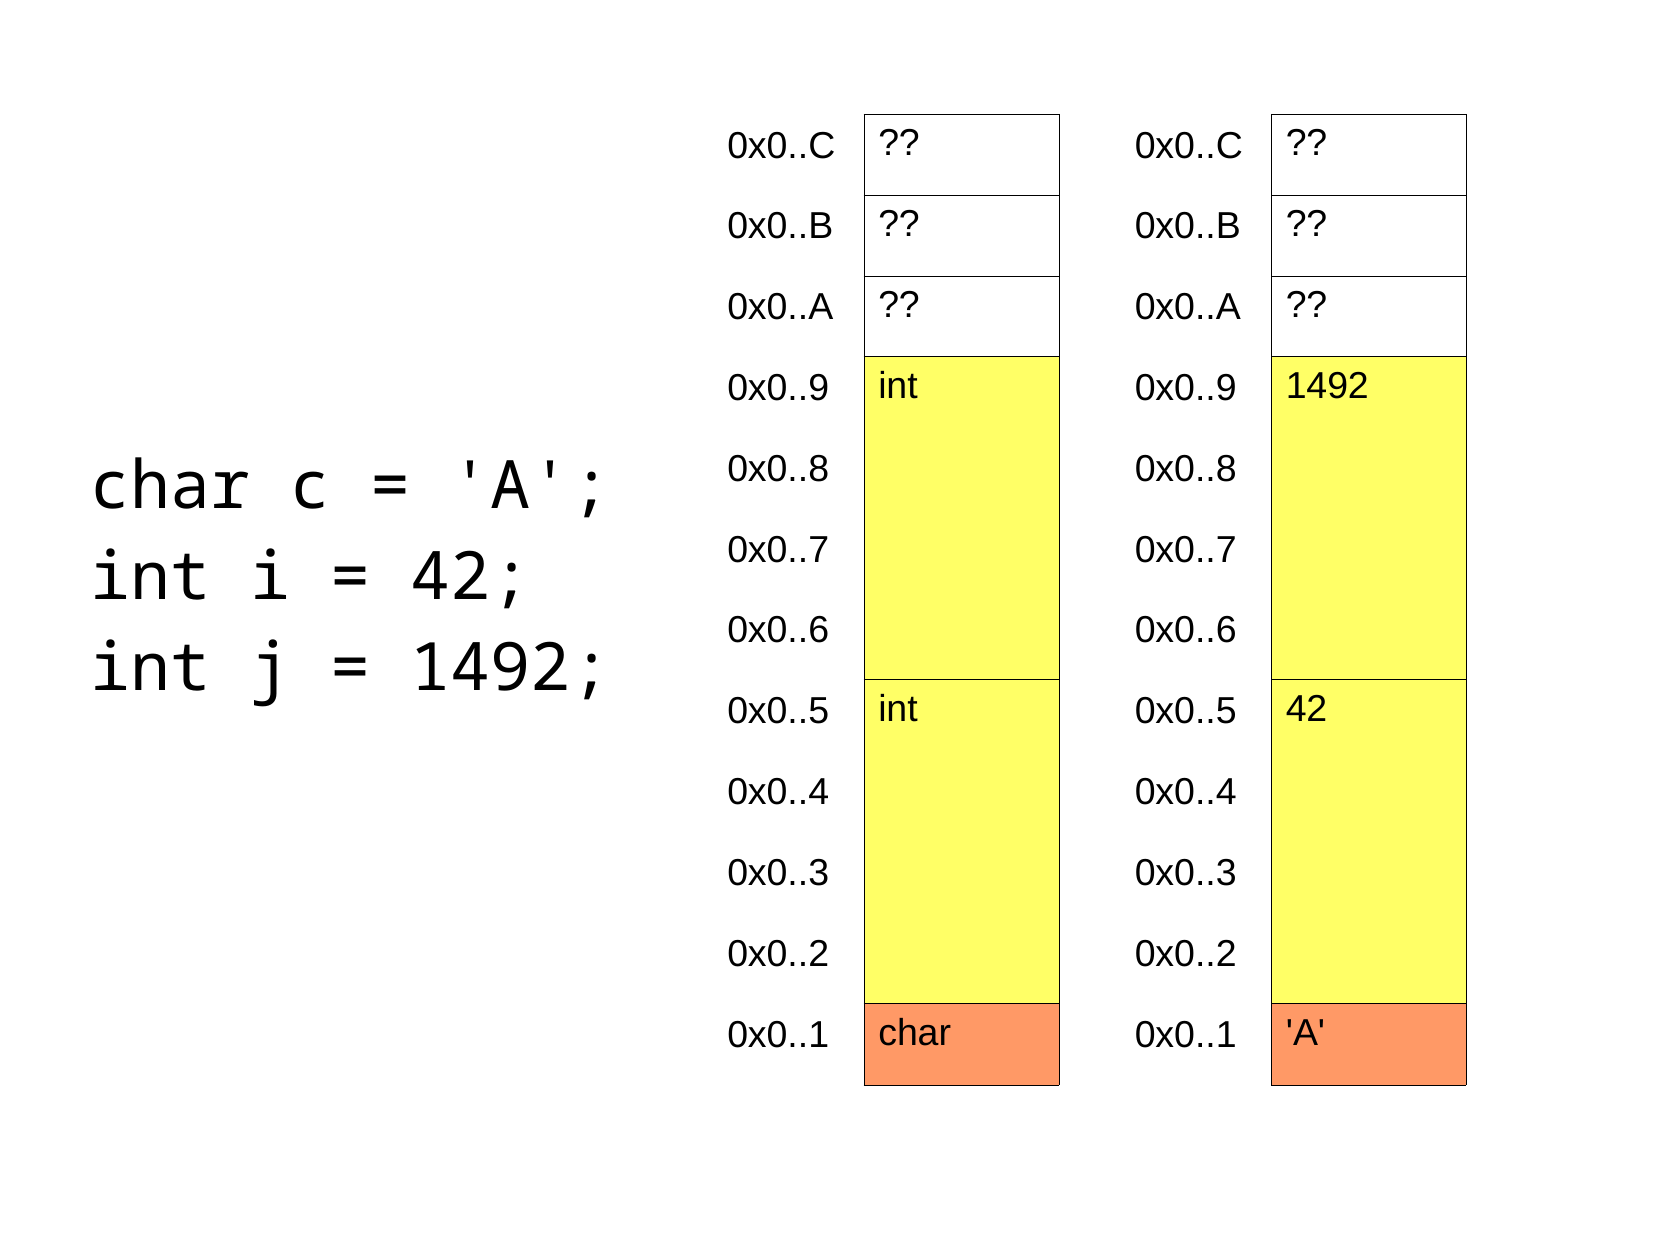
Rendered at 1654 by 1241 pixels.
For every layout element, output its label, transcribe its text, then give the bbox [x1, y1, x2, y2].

table_cell ?? [1315, 277, 1466, 356]
table_header ?? [865, 115, 1059, 195]
table_cell [1315, 518, 1466, 599]
table_cell 0x0..B [1120, 197, 1315, 278]
table_cell [908, 841, 1059, 922]
table_cell [1315, 599, 1466, 679]
table_cell 0x0..B [713, 197, 908, 278]
text_box char c = 'A'; int i = 42; int j = 1492; [75, 430, 626, 646]
table_cell int [908, 680, 1059, 760]
table_cell 0x0..A [1120, 278, 1315, 359]
table_cell 0x0..9 [1120, 359, 1315, 440]
table_cell [908, 518, 1059, 599]
table_cell 0x0..1 [1120, 1006, 1315, 1088]
table_cell 0x0..6 [713, 601, 908, 682]
table_cell 'A' [1315, 1004, 1466, 1085]
table_cell 0x0..2 [1120, 924, 1315, 1006]
table_header ?? [908, 132, 914, 143]
table_cell 0x0..8 [1120, 440, 1315, 520]
table_cell [1315, 841, 1466, 922]
table_cell [1315, 922, 1466, 1003]
table_cell 0x0..1 [713, 1006, 908, 1088]
table_cell [1315, 760, 1466, 841]
table_cell char [908, 1004, 1059, 1085]
table_cell 42 [1315, 698, 1321, 710]
table_cell [908, 599, 1059, 679]
table_cell ?? [1315, 196, 1466, 276]
table_cell 0x0..7 [1120, 520, 1315, 601]
table_cell 0x0..2 [713, 924, 908, 1006]
table_cell [908, 760, 1059, 841]
table_cell 0x0..5 [713, 682, 908, 763]
table_cell 0x0..4 [1120, 763, 1315, 844]
table_header 0x0..C [713, 116, 908, 197]
table_cell ?? [908, 277, 1059, 356]
table_cell 0x0..5 [1120, 682, 1315, 763]
table_cell 1492 [1315, 357, 1466, 437]
table_cell 0x0..3 [1120, 844, 1315, 924]
table_cell 0x0..4 [713, 763, 908, 844]
table_cell ?? [1315, 294, 1322, 306]
table_cell ?? [908, 213, 914, 224]
table_cell 0x0..A [713, 278, 908, 359]
table_header ?? [1315, 132, 1322, 144]
table_cell 0x0..3 [713, 844, 908, 924]
table_header 0x0..C [1120, 116, 1315, 197]
table_cell 0x0..6 [1120, 601, 1315, 682]
table_cell 0x0..7 [713, 520, 908, 601]
table_cell 0x0..8 [713, 440, 908, 520]
table_header ?? [1272, 115, 1466, 195]
table_cell ?? [1315, 213, 1322, 225]
table_cell int [908, 357, 1059, 437]
table_cell ?? [908, 294, 914, 305]
table_cell [1315, 437, 1466, 518]
table_cell [908, 922, 1059, 1003]
table_cell 42 [1315, 680, 1466, 760]
table_cell 0x0..9 [713, 359, 908, 440]
table_cell [908, 437, 1059, 518]
table_cell ?? [908, 196, 1059, 276]
